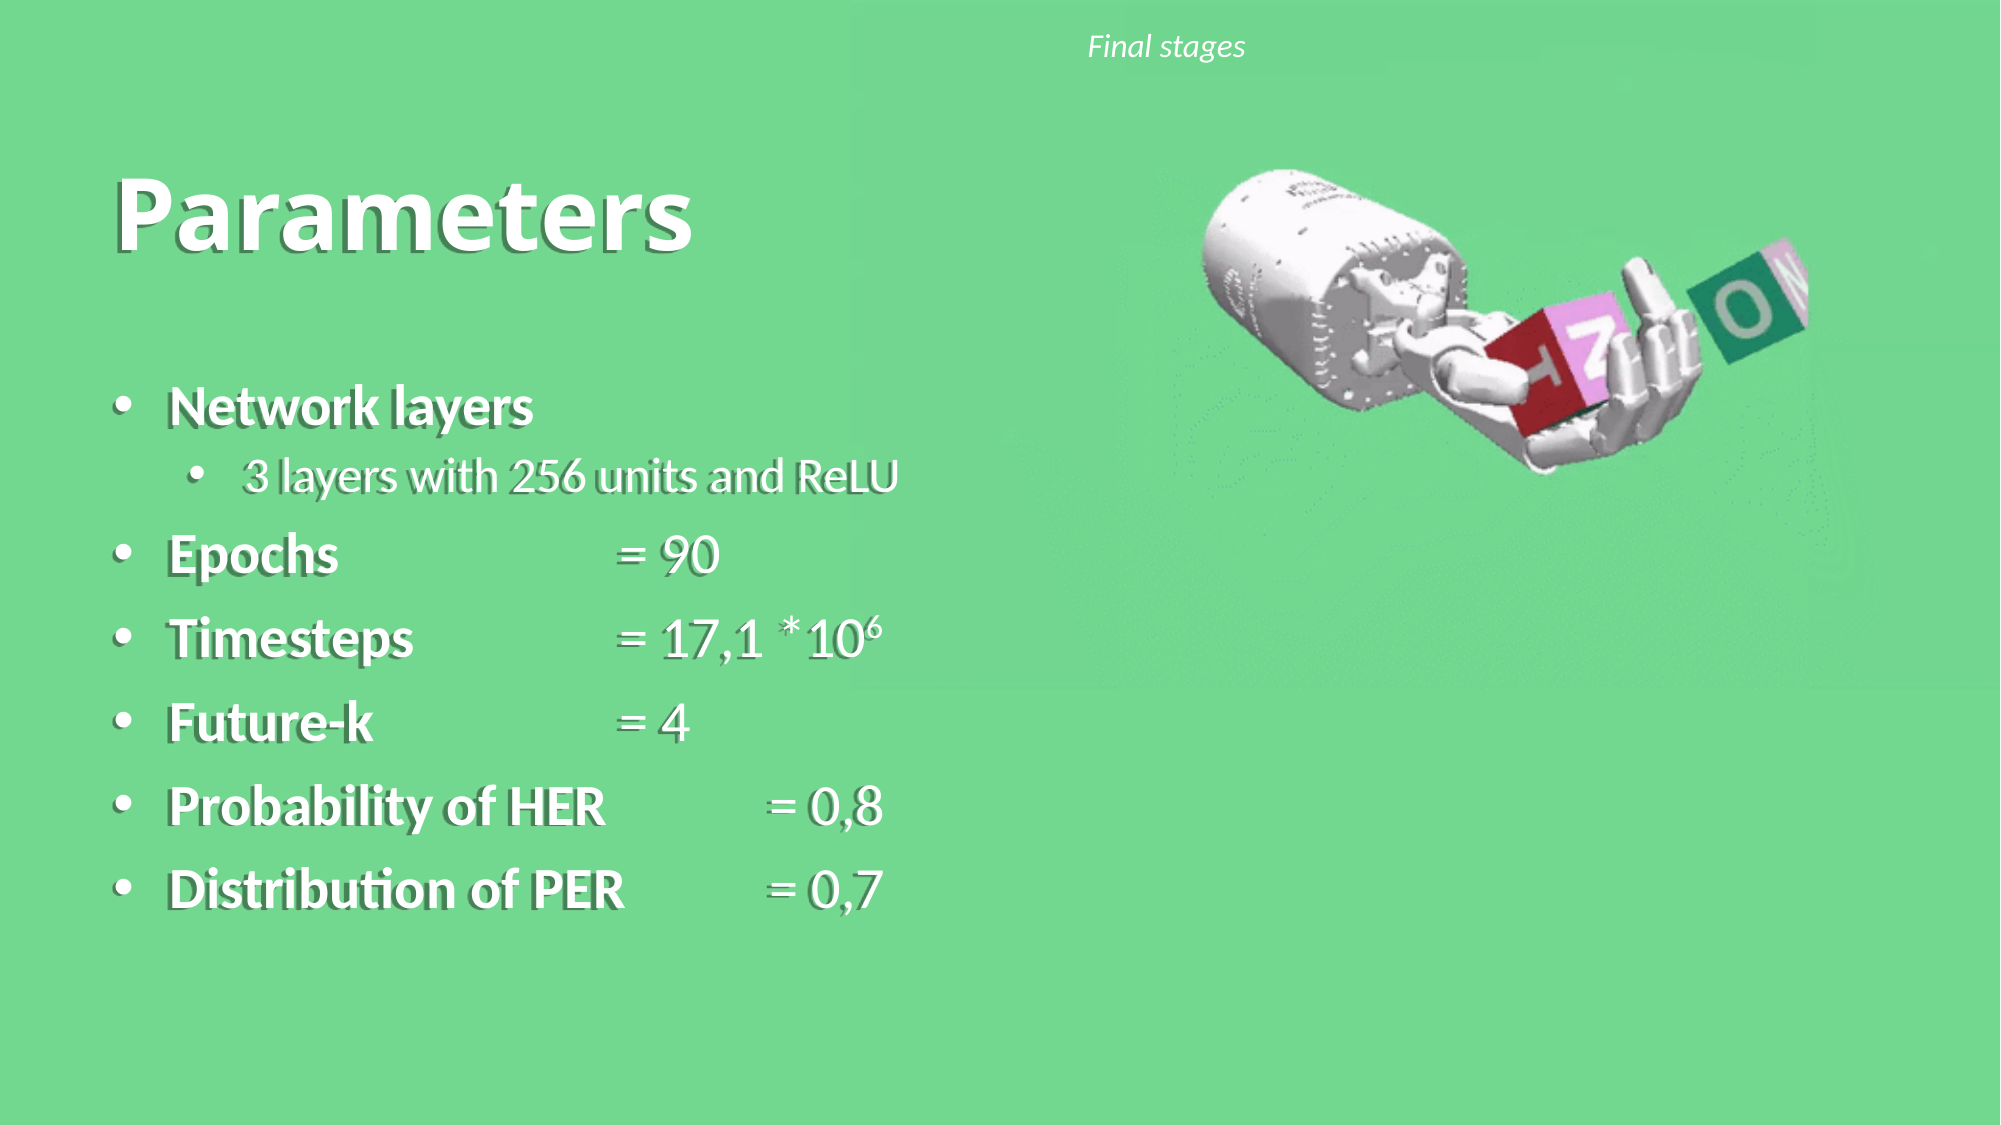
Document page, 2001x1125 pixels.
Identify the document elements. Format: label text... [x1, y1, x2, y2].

picture [850, 0, 2000, 690]
text_box Final stages [1072, 21, 1975, 75]
text_box Network layers 3 layers with 256 units and ReLU Epochs = 90 Timesteps = 17,1 *106 Future-k = 4 Probability of HER = 0,8 Distribution of PER = 0,7 [98, 368, 1105, 1011]
text_box Parameters [98, 142, 1105, 280]
